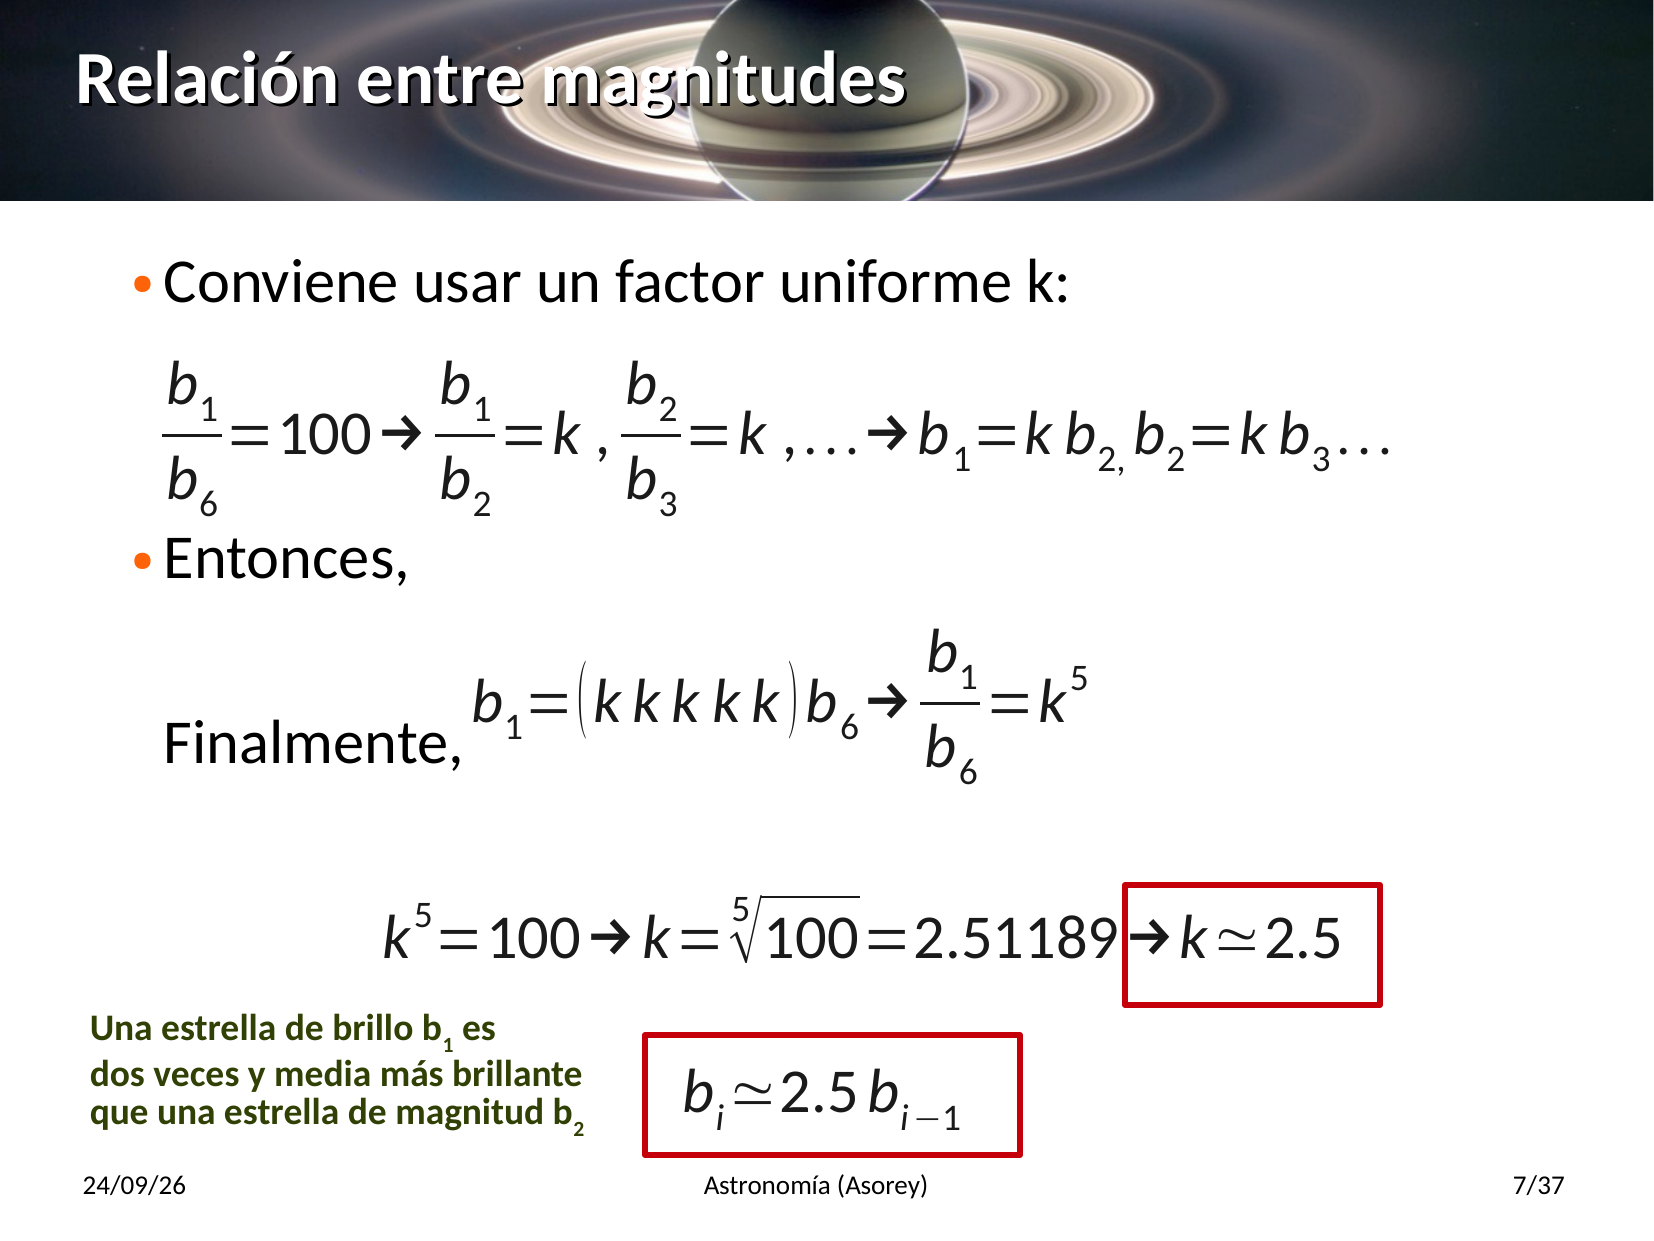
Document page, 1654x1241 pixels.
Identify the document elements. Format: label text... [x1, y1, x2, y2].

chart [375, 885, 1122, 975]
chart [463, 612, 1096, 796]
picture [0, 0, 1654, 201]
title Relación entre magnitudes [75, 19, 1564, 151]
list Conviene usar un factor uniforme k: Entonces, Finalmente, [101, 255, 1591, 1156]
chart [1128, 888, 1350, 975]
text_box Una estrella de brillo b1 es dos veces y media más brillante que una estrella de magnitud b2 [75, 1005, 609, 1174]
chart [152, 345, 1401, 528]
chart [675, 1053, 968, 1141]
list Conviene usar un factor uniforme k: Entonces, Finalmente, [648, 1038, 1017, 1152]
